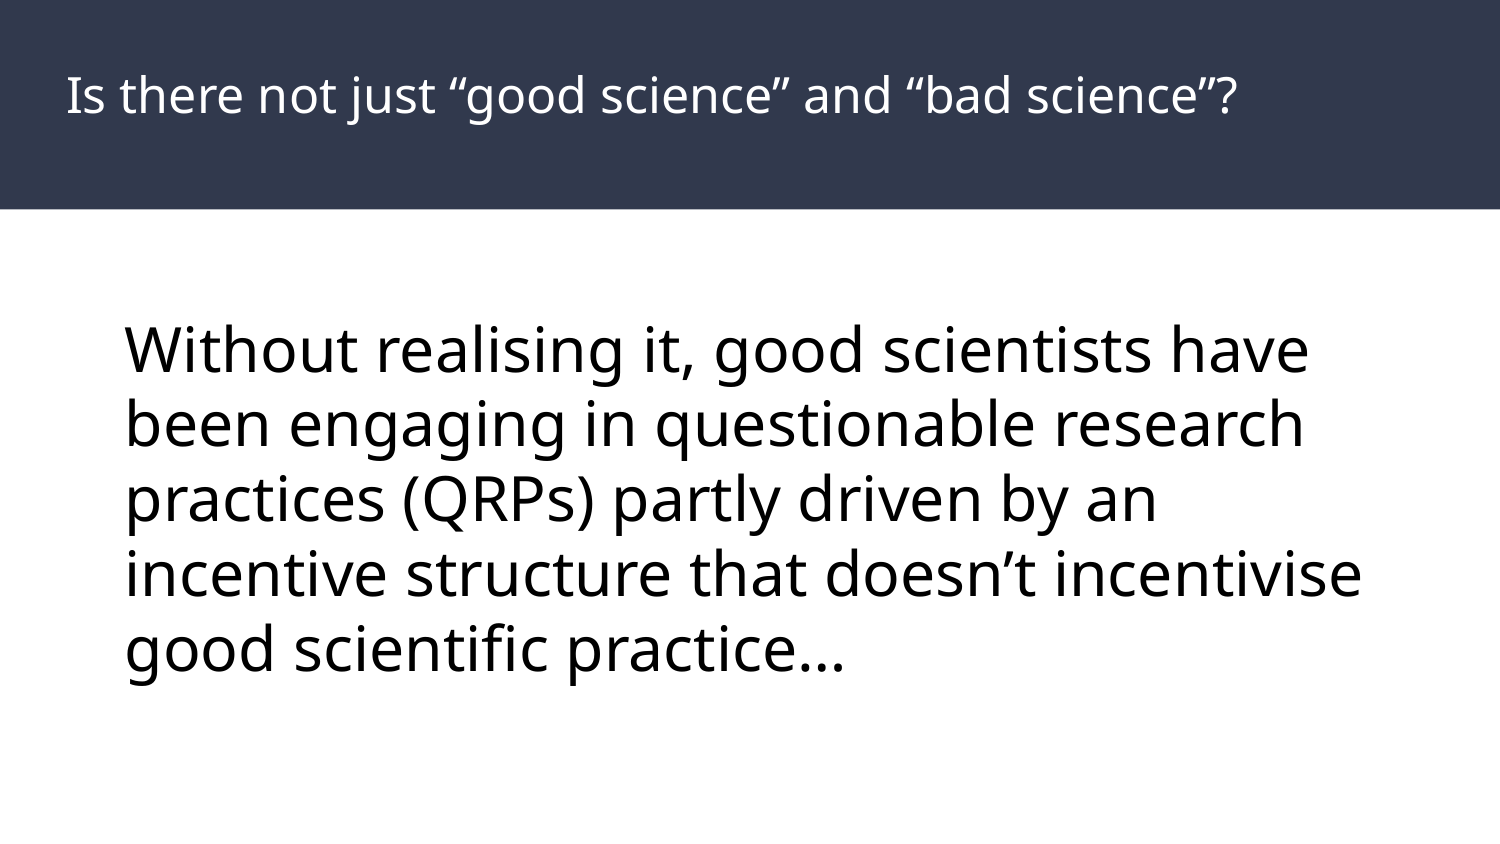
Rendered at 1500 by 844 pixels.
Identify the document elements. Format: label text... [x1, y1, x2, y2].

title Is there not just “good science” and “bad science”? [51, 48, 1449, 152]
text_box Without realising it, good scientists have been engaging in questionable research practices (QRPs) partly driven by an incentive structure that doesn’t incentivise good scientific practice… [109, 294, 1400, 789]
